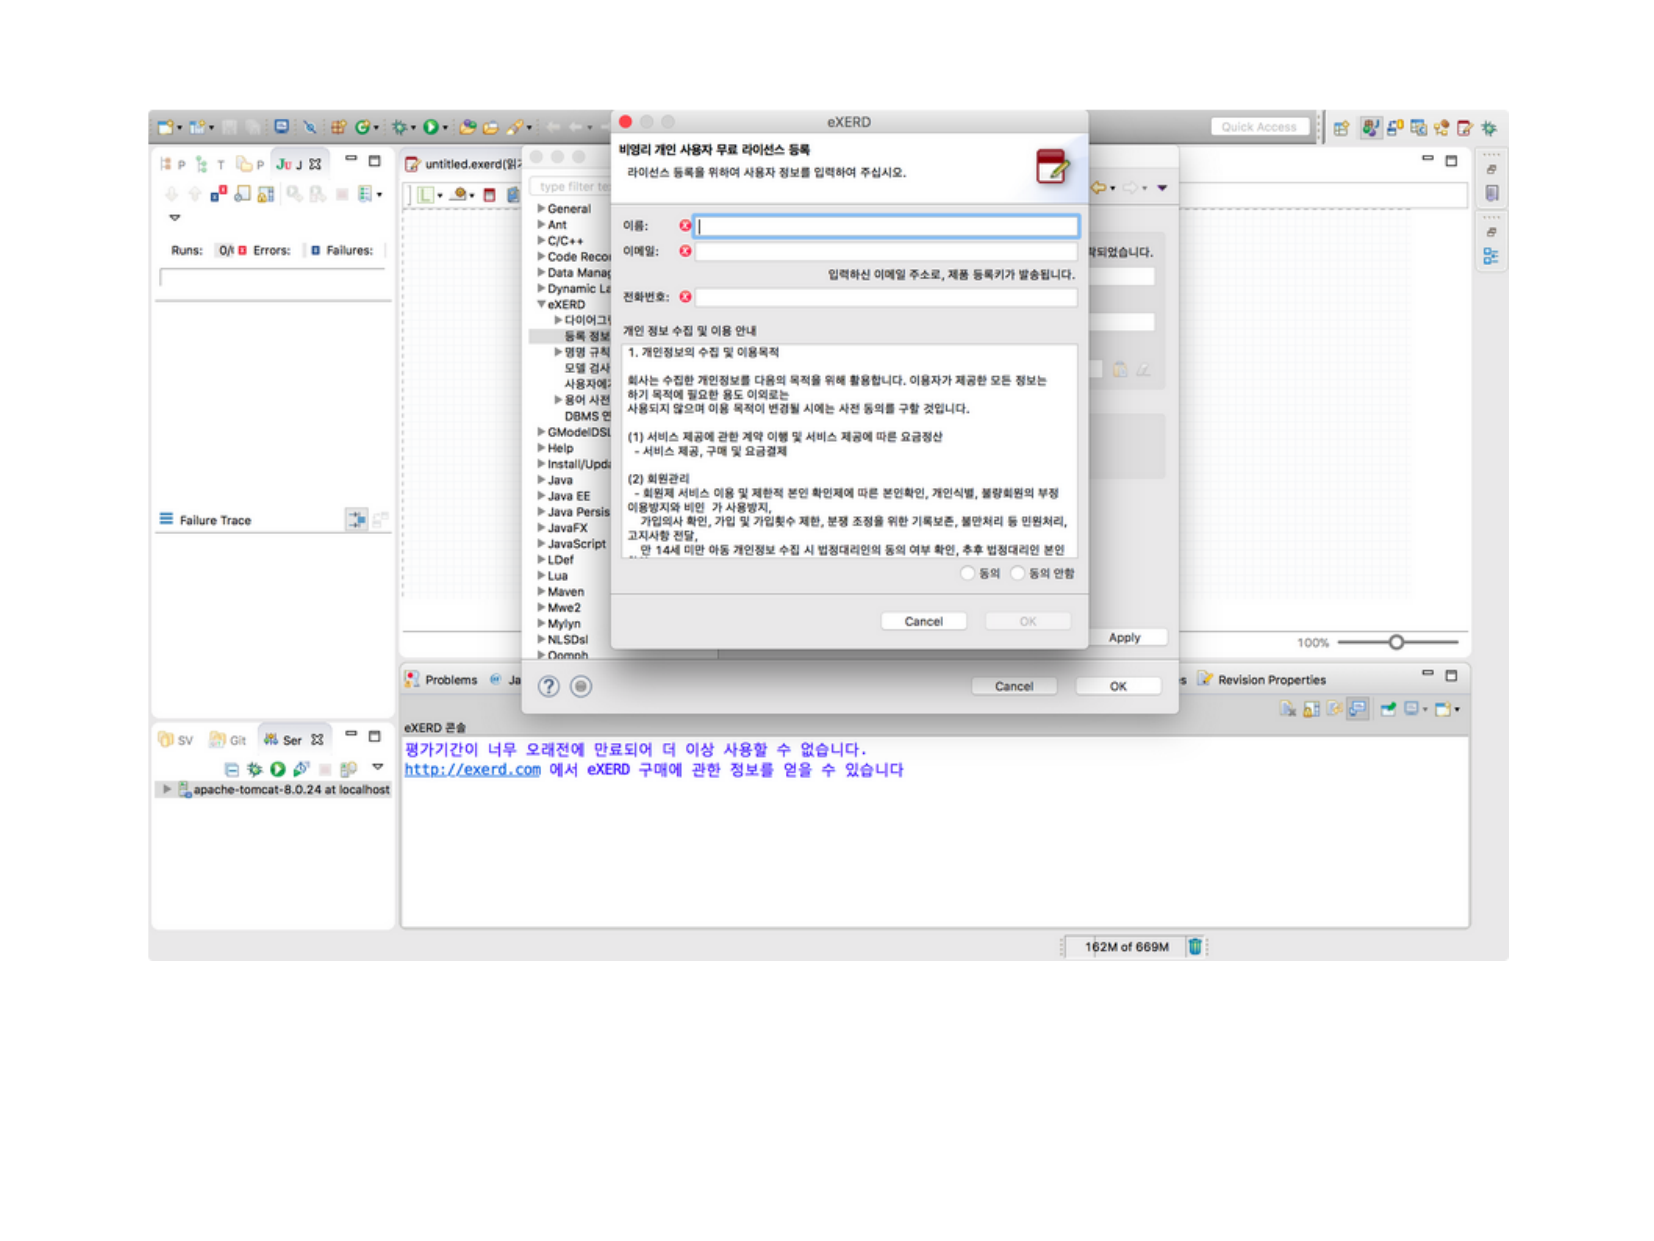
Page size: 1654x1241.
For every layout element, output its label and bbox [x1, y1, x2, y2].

picture [147, 107, 1509, 961]
